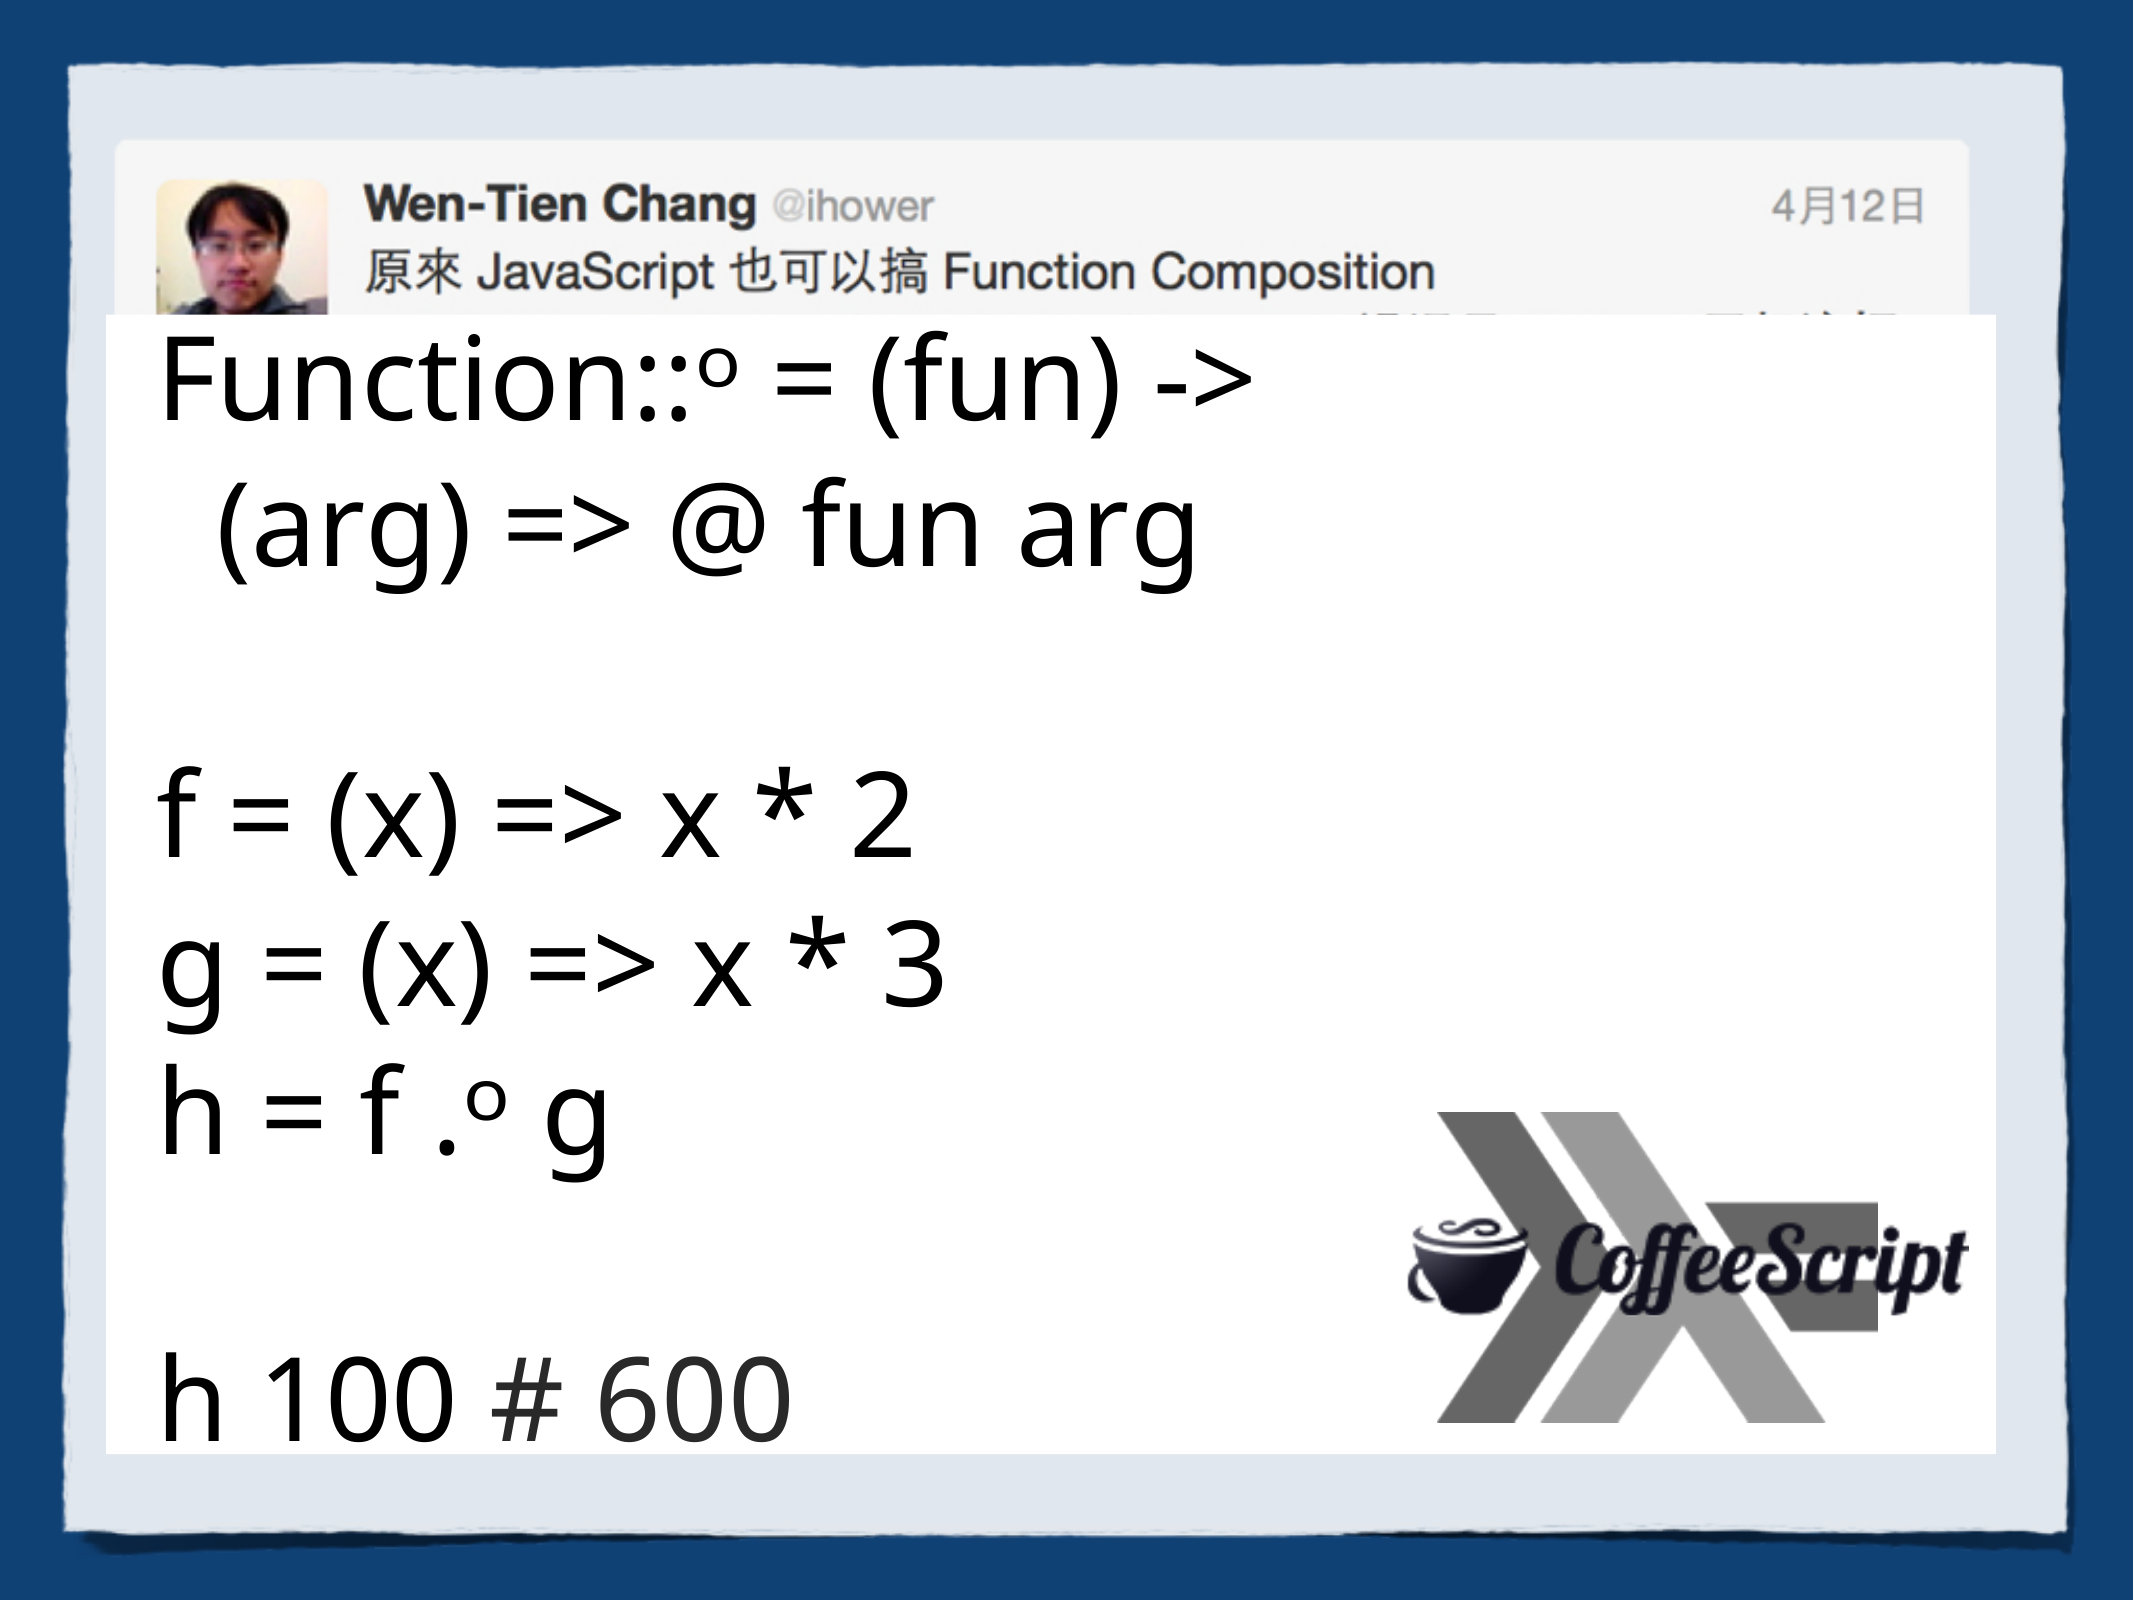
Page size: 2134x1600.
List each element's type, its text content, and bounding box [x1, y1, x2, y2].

picture [54, 52, 2078, 1559]
text_box Function::ᵒ = (fun) -> (arg) => @ fun arg f = (x) => x * 2 g = (x) => x * 3 h = f .ᵒ g h 100 # 600 [106, 314, 1996, 1455]
